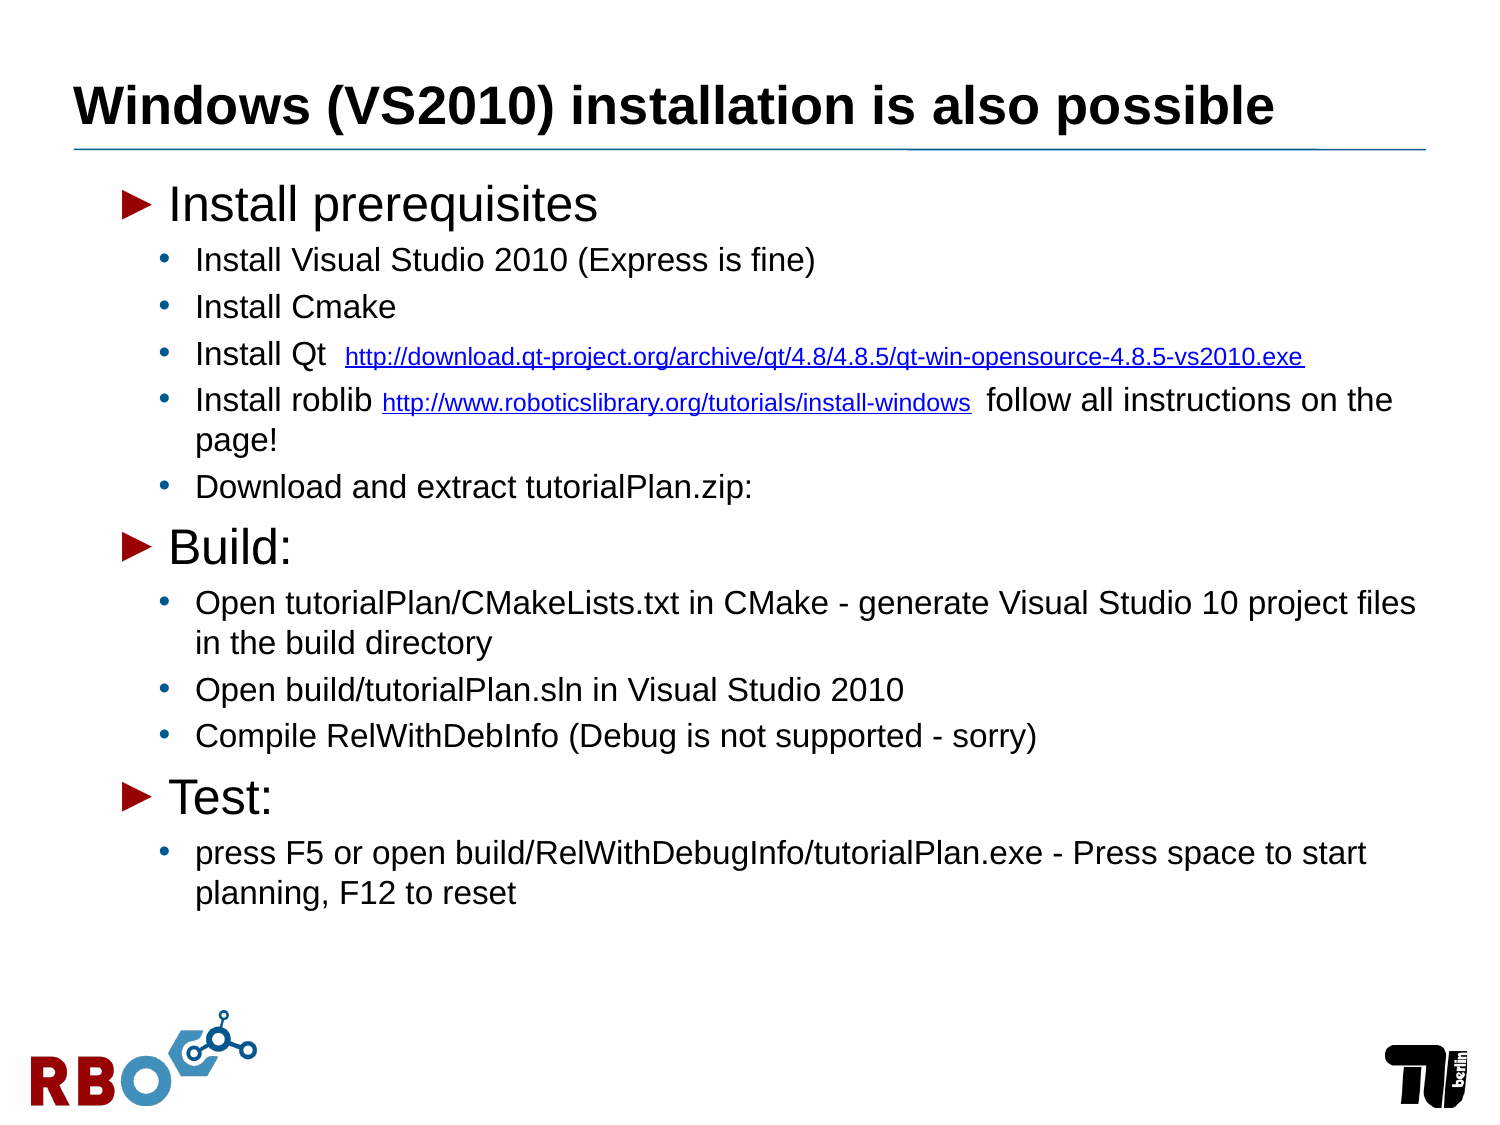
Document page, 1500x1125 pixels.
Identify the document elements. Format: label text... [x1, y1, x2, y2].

title Windows (VS2010) installation is also possible [73, 70, 1424, 171]
picture [1377, 1045, 1468, 1108]
list Install prerequisites Install Visual Studio 2010 (Express is fine) Install Cmake Install Qt http://download.qt-project.org/archive/qt/4.8/4.8.5/qt-win-opensource-4.8.5-vs2010.exe Install roblib http://www.roboticslibrary.org/tutorials/install-windows follow all instructions on the page! Download and extract tutorialPlan.zip: Build: Open tutorialPlan/CMakeLists.txt in CMake - generate Visual Studio 10 project files in the build directory Open build/tutorialPlan.sln in Visual Studio 2010 Compile RelWithDebInfo (Debug is not supported - sorry) Test: press F5 or open build/RelWithDebugInfo/tutorialPlan.exe - Press space to start planning, F12 to reset [73, 171, 1424, 1045]
picture [31, 1010, 257, 1106]
